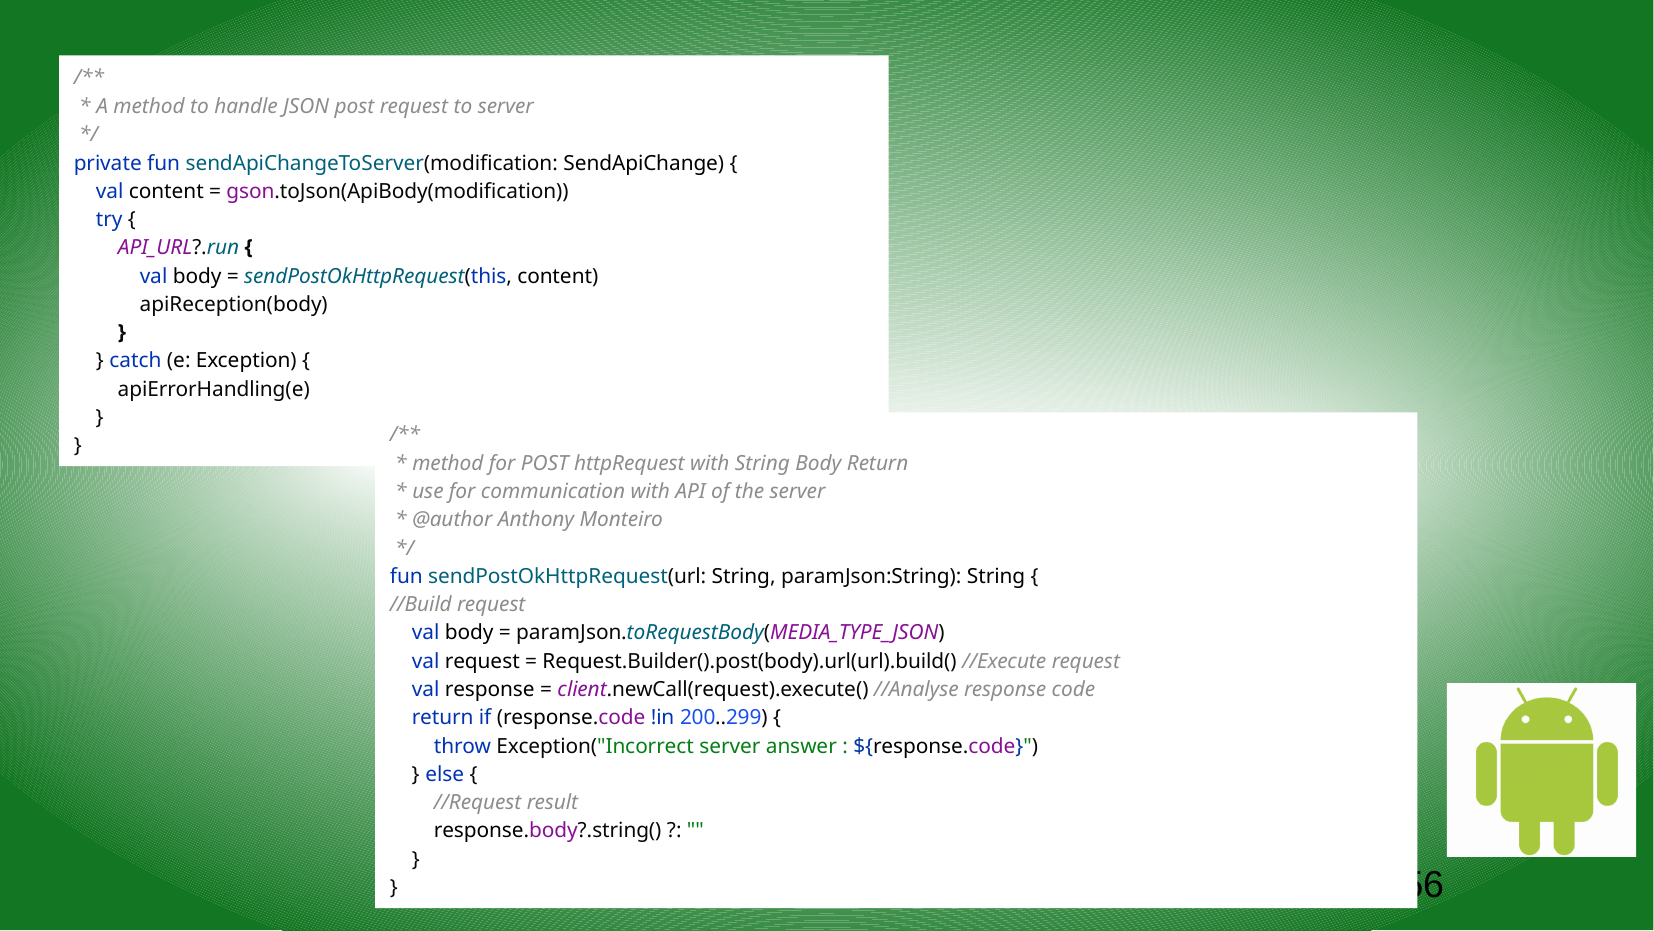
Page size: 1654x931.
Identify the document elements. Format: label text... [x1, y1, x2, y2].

picture [1446, 683, 1637, 857]
text_box /** * A method to handle JSON post request to server */ private fun sendApiChangeToServer(modification: SendApiChange) { val content = gson.toJson(ApiBody(modification)) try { API_URL?.run { val body = sendPostOkHttpRequest(this, content) apiReception(body) } } catch (e: Exception) { apiErrorHandling(e) } } [59, 55, 889, 413]
text_box /** * method for POST httpRequest with String Body Return * use for communication with API of the server * @author Anthony Monteiro */ fun sendPostOkHttpRequest(url: String, paramJson:String): String { //Build request val body = paramJson.toRequestBody(MEDIA_TYPE_JSON) val request = Request.Builder().post(body).url(url).build() //Execute request val response = client.newCall(request).execute() //Analyse response code return if (response.code !in 200..299) { throw Exception("Incorrect server answer : ${response.code}") } else { //Request result response.body?.string() ?: "" } } [375, 412, 1418, 827]
